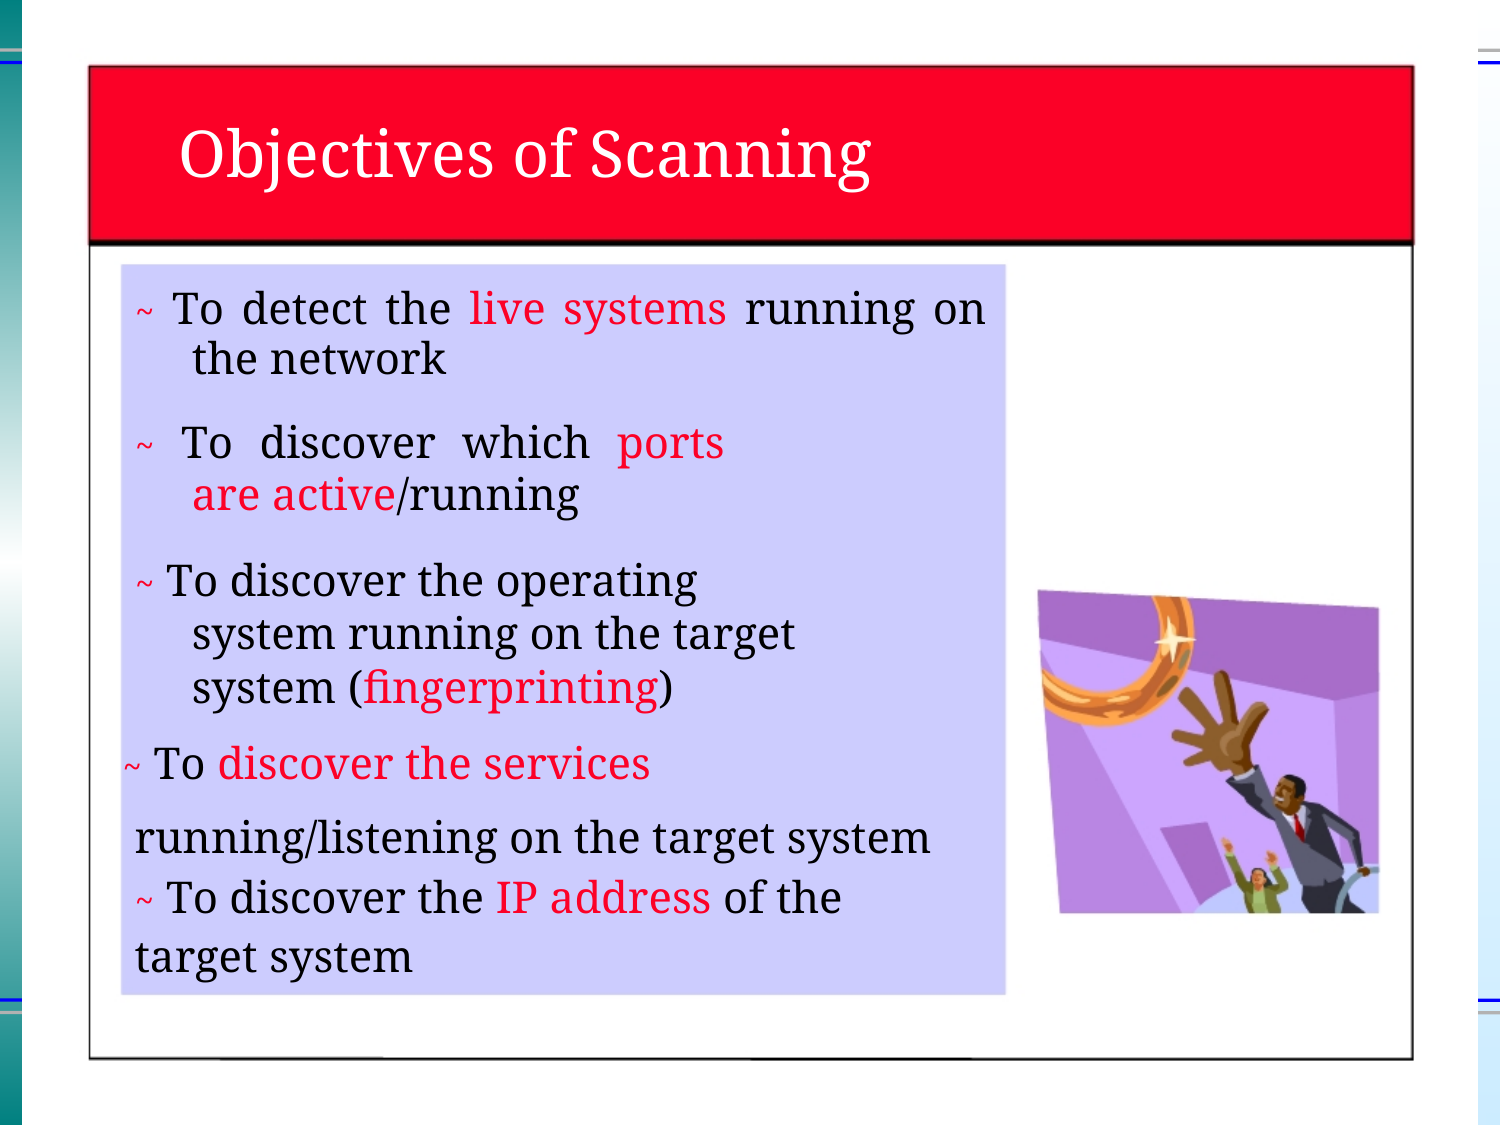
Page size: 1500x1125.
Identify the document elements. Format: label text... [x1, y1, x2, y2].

text_box ~ To discover which ports are active/running [134, 409, 740, 527]
text_box ~ To discover the services [122, 737, 678, 797]
text_box ~ To discover the operating system running on the target system (fingerprinting) [134, 543, 845, 720]
text_box running/listening on the target system ~ To discover the IP address of the target system [134, 795, 964, 990]
picture [22, 0, 1500, 1125]
text_box Objectives of Scanning [178, 116, 905, 199]
text_box ~ To detect the live systems running on the network [134, 274, 1002, 392]
